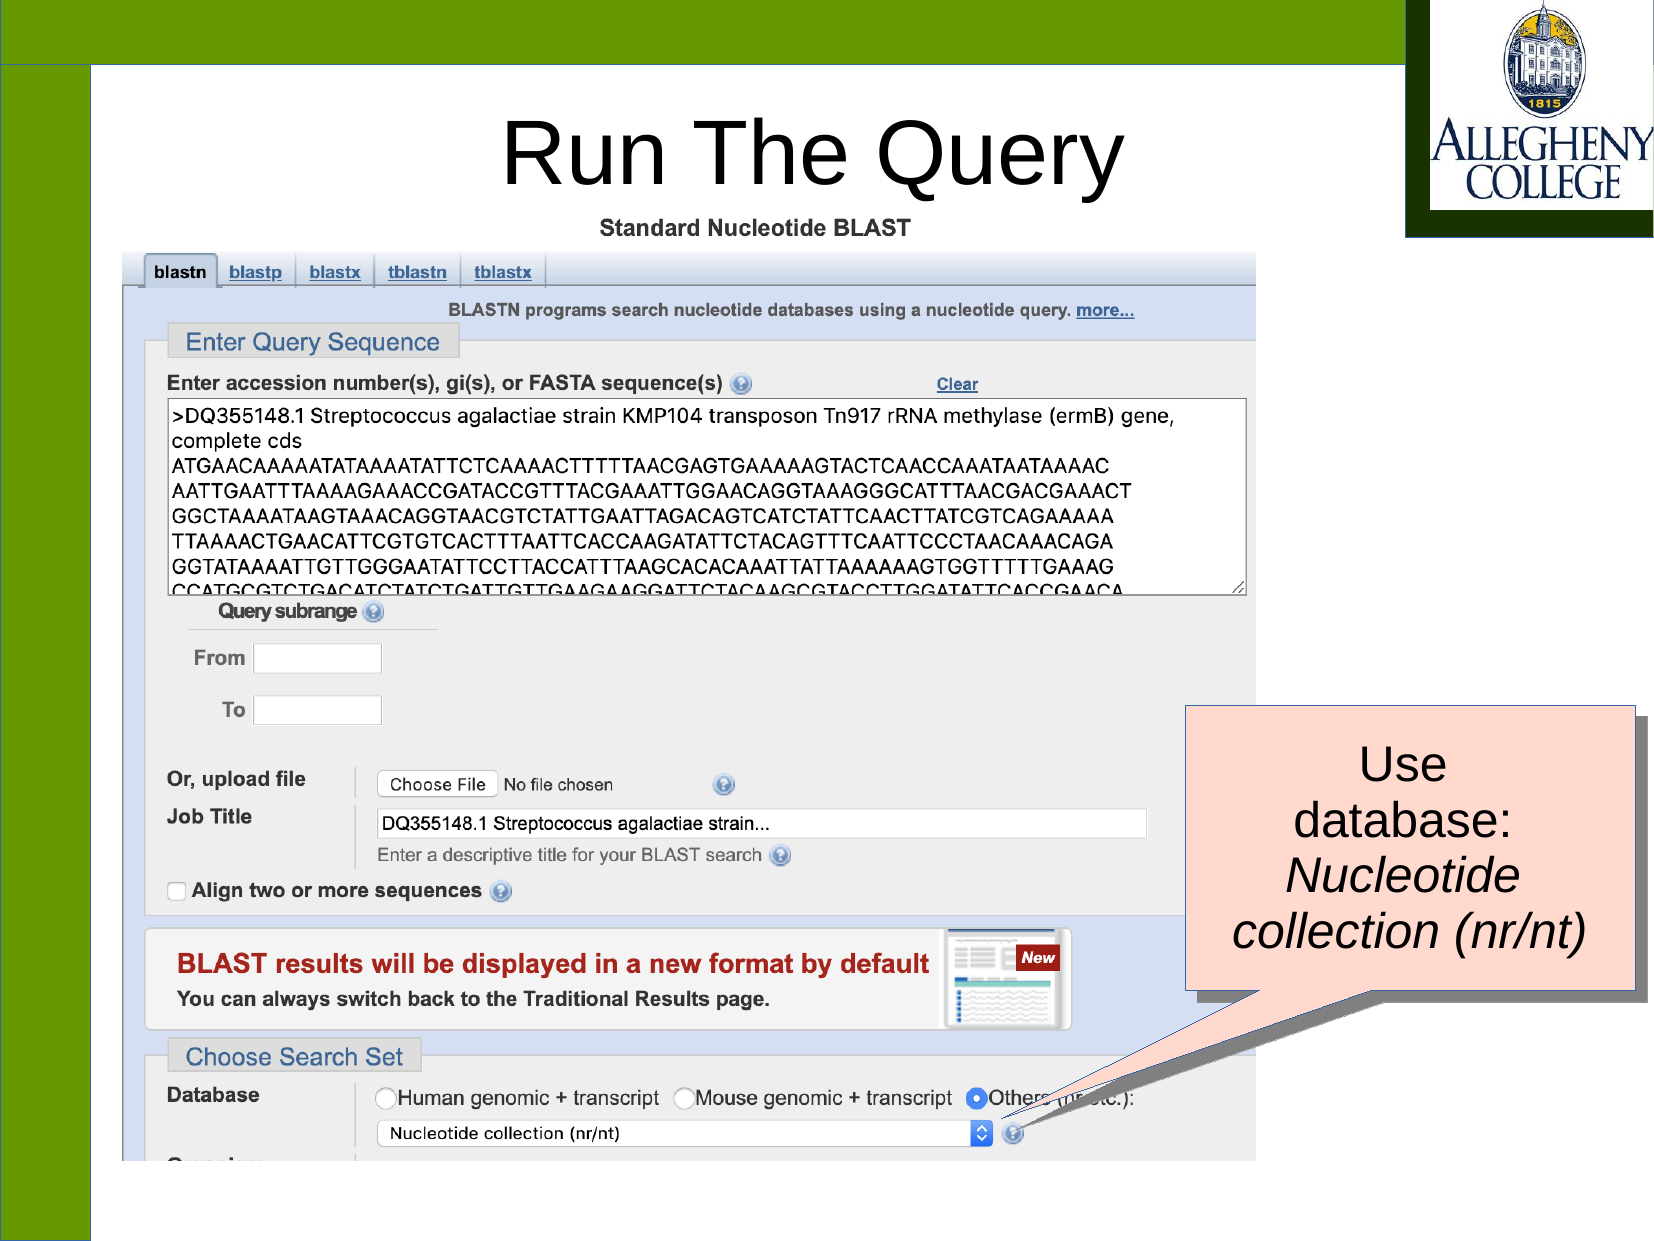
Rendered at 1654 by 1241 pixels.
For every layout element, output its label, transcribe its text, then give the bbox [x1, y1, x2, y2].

picture [120, 215, 1256, 1161]
picture [1430, 0, 1654, 210]
title Run The Query [112, 65, 1515, 257]
text_box [0, 0, 1654, 1241]
text_box Use database: Nucleotide collection (nr/nt) [1001, 705, 1636, 1119]
